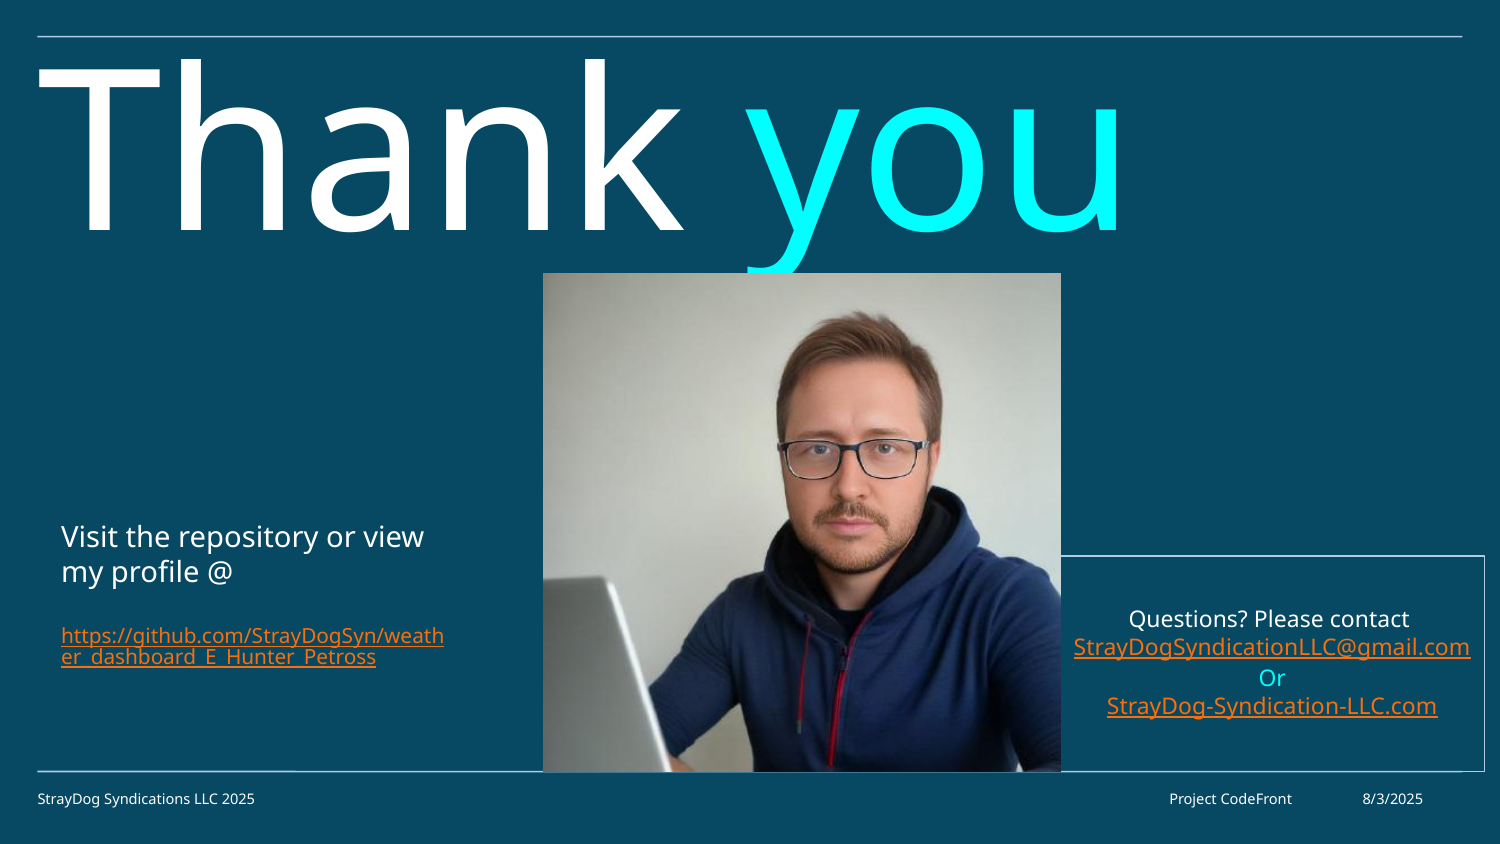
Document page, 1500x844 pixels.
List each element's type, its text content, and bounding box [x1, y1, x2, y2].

subtitle Project CodeFront [1027, 789, 1293, 808]
subtitle StrayDog Syndications LLC 2025 [37, 789, 302, 808]
text_box Visit the repository or view my profile @ https://github.com/StrayDogSyn/weather_dashboard_E_Hunter_Petross [46, 503, 471, 754]
subtitle 8/3/2025 [1321, 789, 1464, 808]
picture [543, 273, 1061, 772]
title Thank you [37, 58, 1445, 274]
text_box Questions? Please contact StrayDogSyndicationLLC@gmail.com Or StrayDog-Syndication-LLC.com [1061, 556, 1485, 772]
